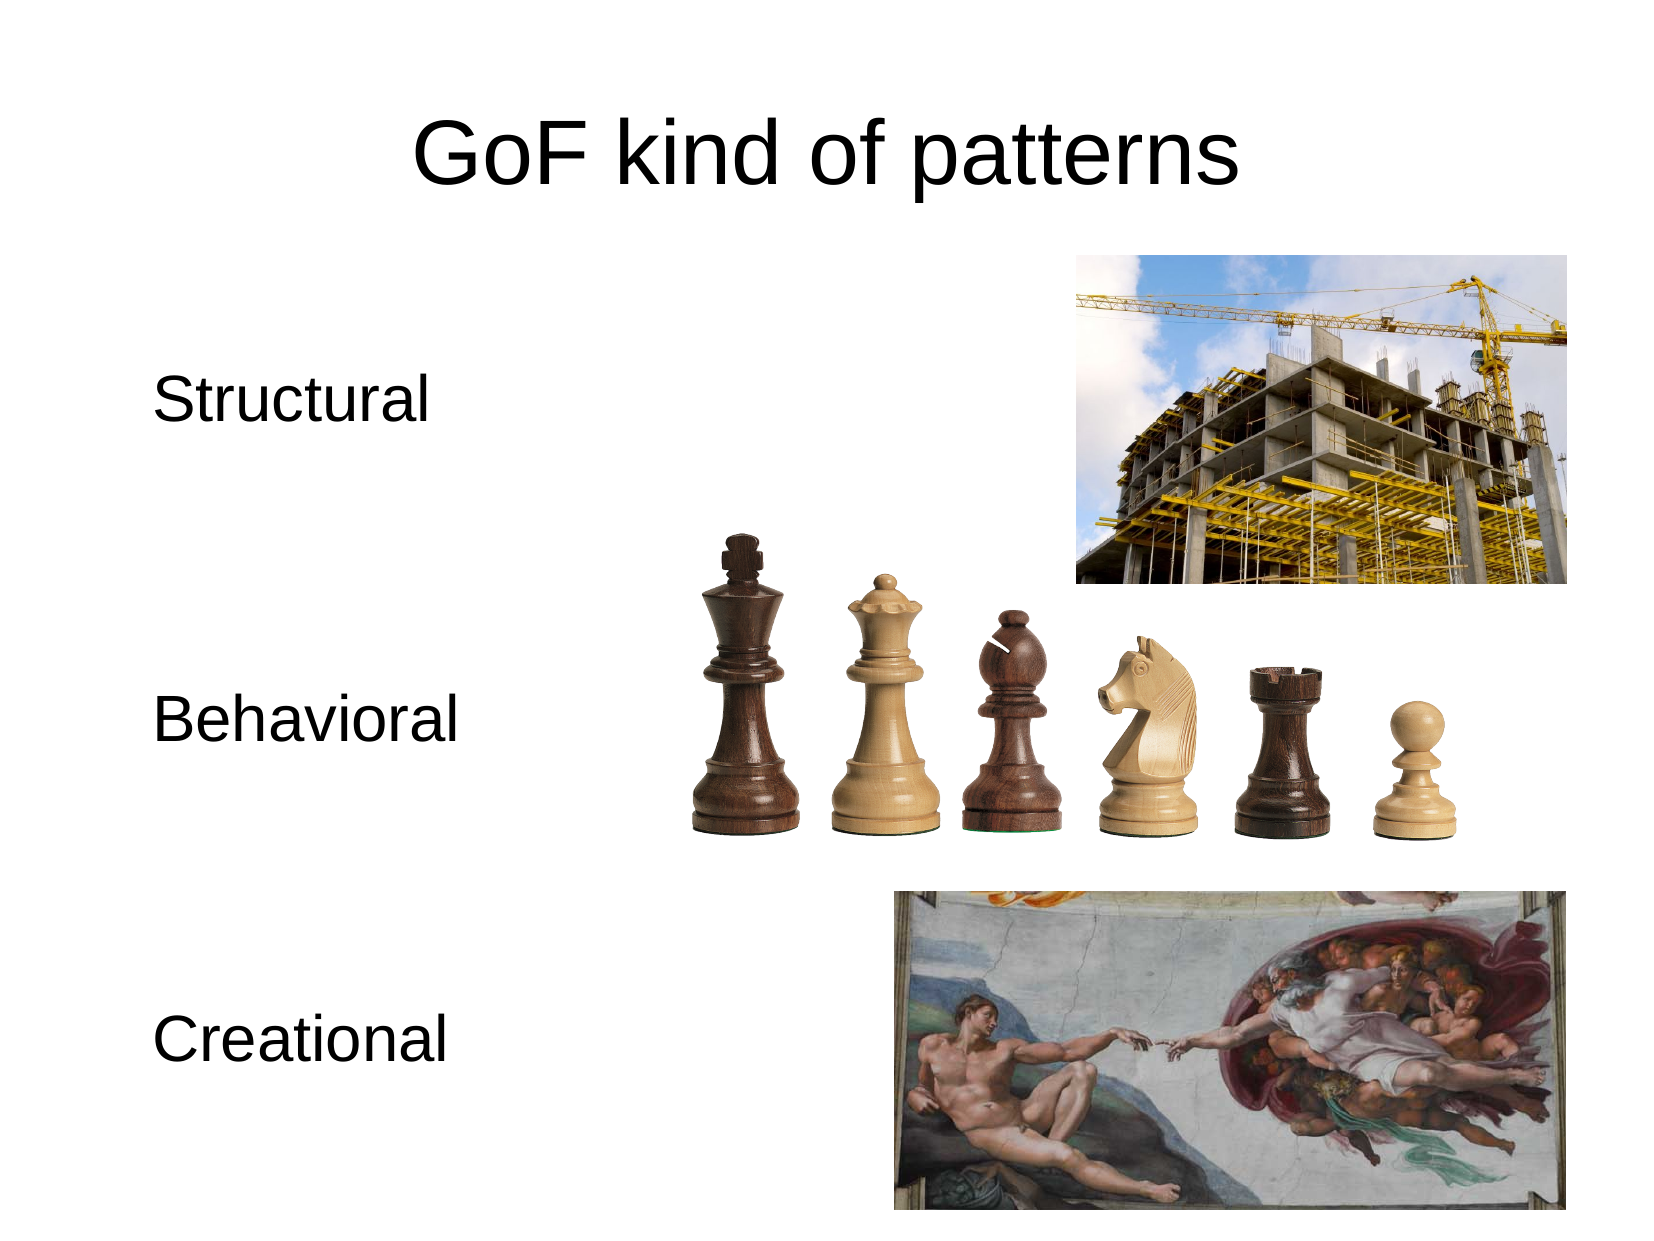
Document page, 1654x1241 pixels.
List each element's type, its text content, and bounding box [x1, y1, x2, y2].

picture [692, 255, 1567, 841]
title GoF kind of patterns [82, 49, 1571, 257]
list Structural Behavioral Creational [82, 290, 1571, 1081]
picture [894, 891, 1566, 1210]
